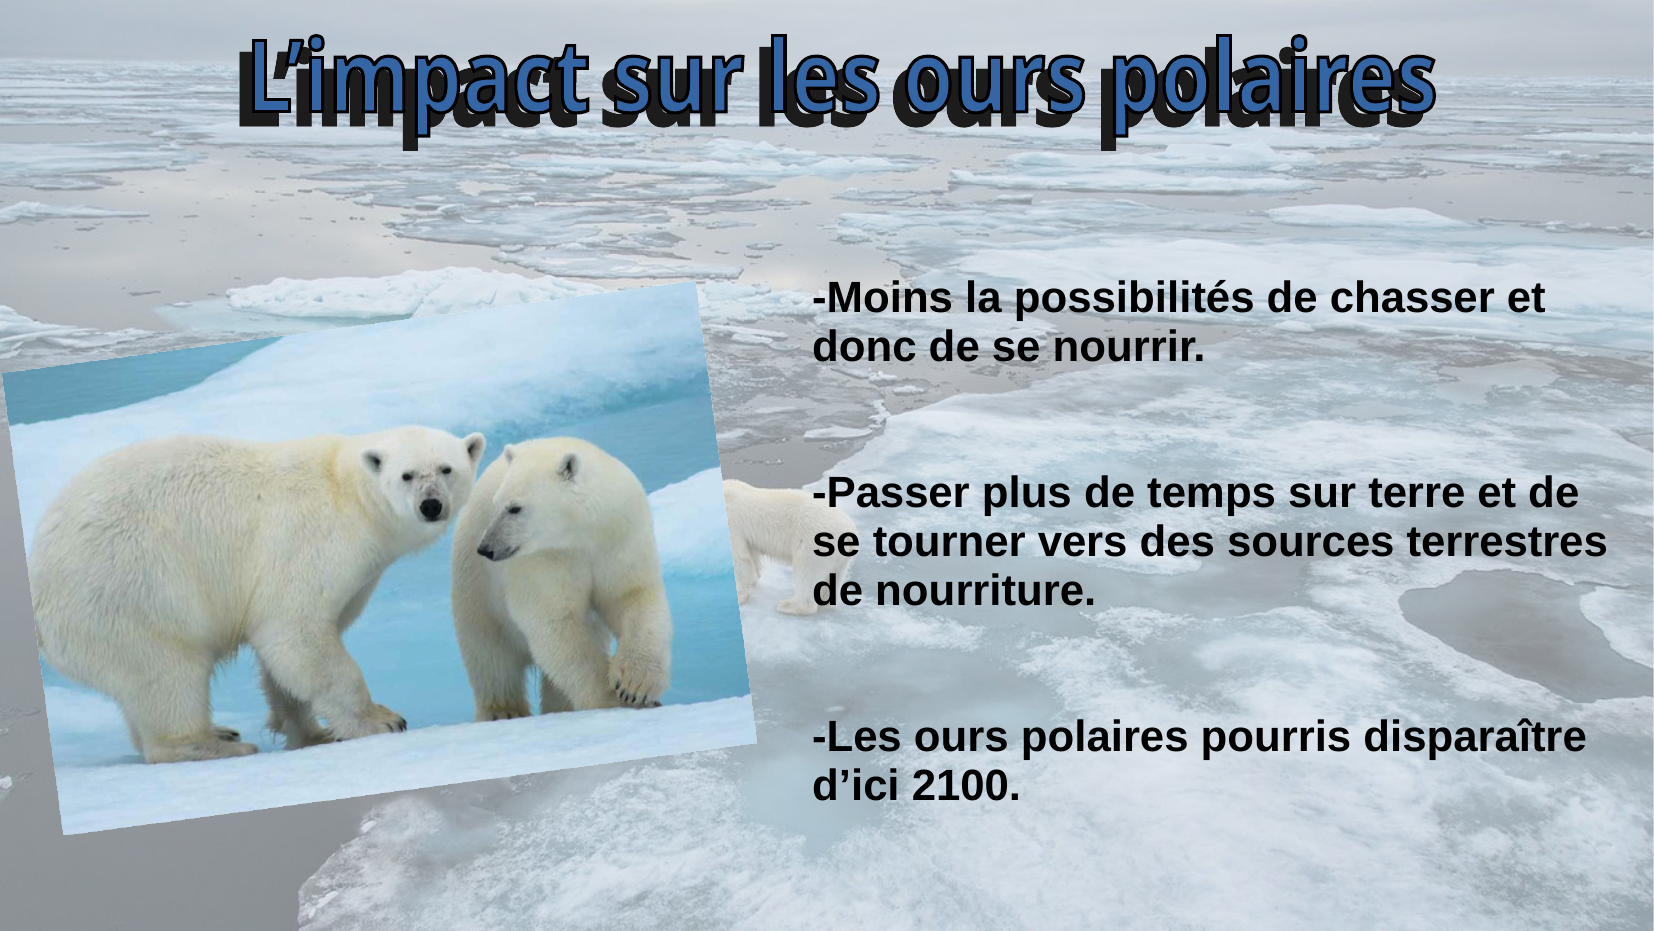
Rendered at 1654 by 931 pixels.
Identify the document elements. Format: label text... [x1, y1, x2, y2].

text_box L’impact sur les ours polaires [310, 57, 323, 112]
text_box L’impact sur les ours polaires [1049, 56, 1084, 113]
text_box L’impact sur les ours polaires [335, 56, 404, 112]
text_box L’impact sur les ours polaires [1014, 56, 1044, 112]
text_box -Moins la possibilités de chasser et donc de se nourrir. -Passer plus de temps sur terre et de se tourner vers des sources terrestres de nourriture. -Les ours polaires pourris disparaître d’ici 2100. [797, 265, 1625, 916]
text_box L’impact sur les ours polaires [1240, 56, 1281, 113]
text_box L’impact sur les ours polaires [1164, 56, 1208, 113]
text_box L’impact sur les ours polaires [1400, 56, 1435, 113]
text_box L’impact sur les ours polaires [795, 56, 837, 113]
text_box L’impact sur les ours polaires [772, 35, 785, 112]
text_box L’impact sur les ours polaires [515, 56, 553, 113]
text_box L’impact sur les ours polaires [556, 45, 588, 113]
text_box L’impact sur les ours polaires [1114, 56, 1157, 136]
picture [1, 280, 757, 835]
text_box L’impact sur les ours polaires [906, 56, 951, 113]
text_box L’impact sur les ours polaires [843, 56, 879, 113]
text_box L’impact sur les ours polaires [1351, 56, 1393, 113]
text_box L’impact sur les ours polaires [1217, 35, 1231, 112]
text_box L’impact sur les ours polaires [1292, 57, 1306, 112]
text_box L’impact sur les ours polaires [713, 56, 743, 112]
text_box L’impact sur les ours polaires [1318, 56, 1348, 112]
text_box L’impact sur les ours polaires [465, 56, 506, 113]
text_box L’impact sur les ours polaires [253, 40, 290, 112]
text_box L’impact sur les ours polaires [615, 56, 650, 113]
text_box L’impact sur les ours polaires [960, 57, 1002, 113]
text_box L’impact sur les ours polaires [659, 57, 701, 113]
text_box L’impact sur les ours polaires [416, 56, 459, 136]
